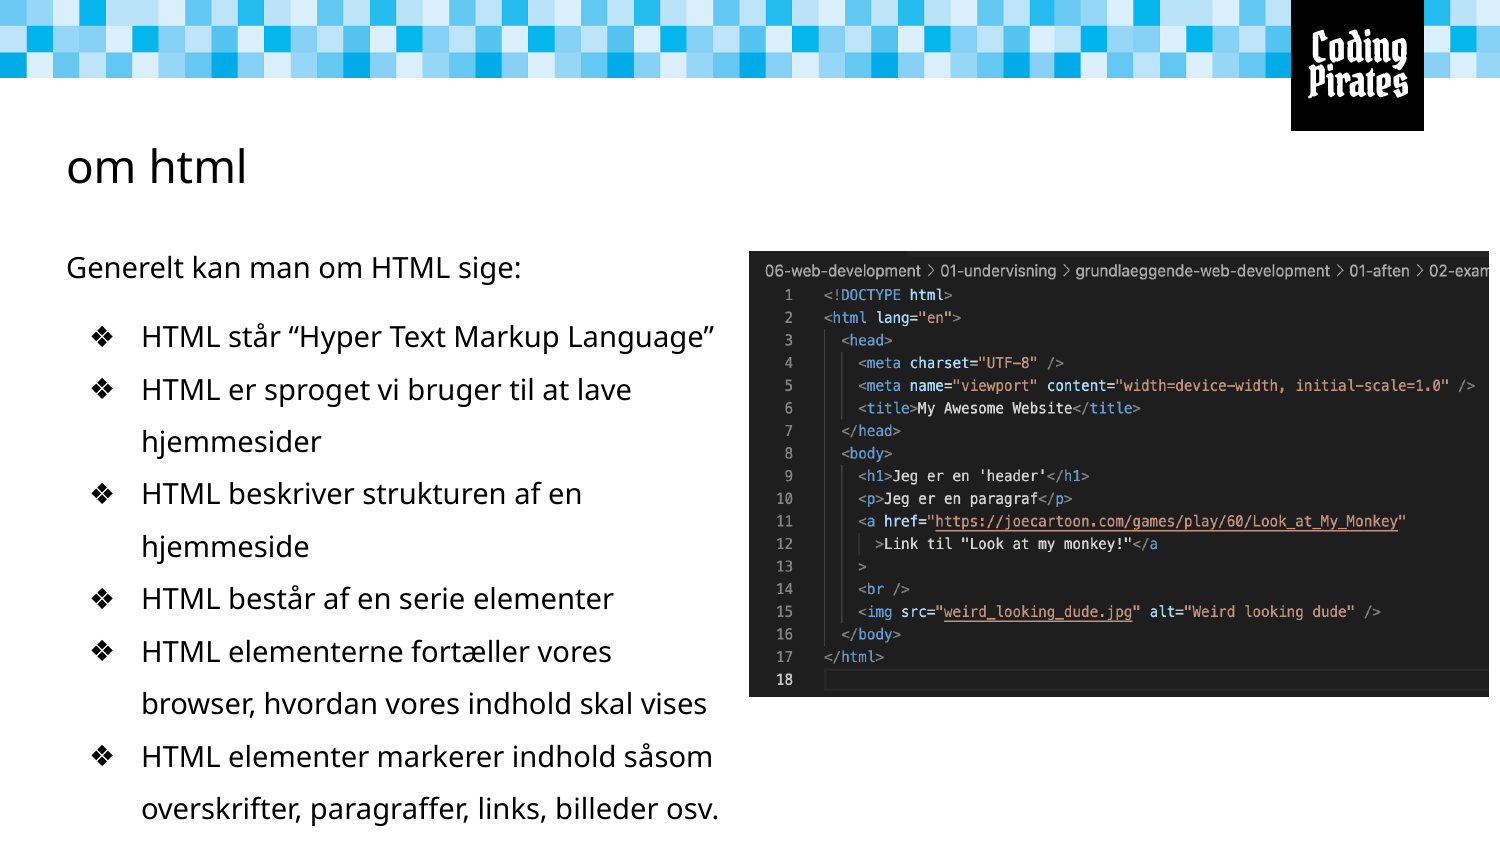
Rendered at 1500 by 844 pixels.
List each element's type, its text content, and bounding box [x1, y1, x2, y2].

title om html [51, 123, 1223, 217]
picture [749, 251, 1489, 697]
list Generelt kan man om HTML sige: HTML står “Hyper Text Markup Language” HTML er sproget vi bruger til at lave hjemmesider HTML beskriver strukturen af en hjemmeside HTML består af en serie elementer HTML elementerne fortæller vores browser, hvordan vores indhold skal vises HTML elementer markerer indhold såsom overskrifter, paragraffer, links, billeder osv. [51, 216, 750, 800]
picture [1291, 0, 1424, 131]
picture [0, 0, 1056, 78]
